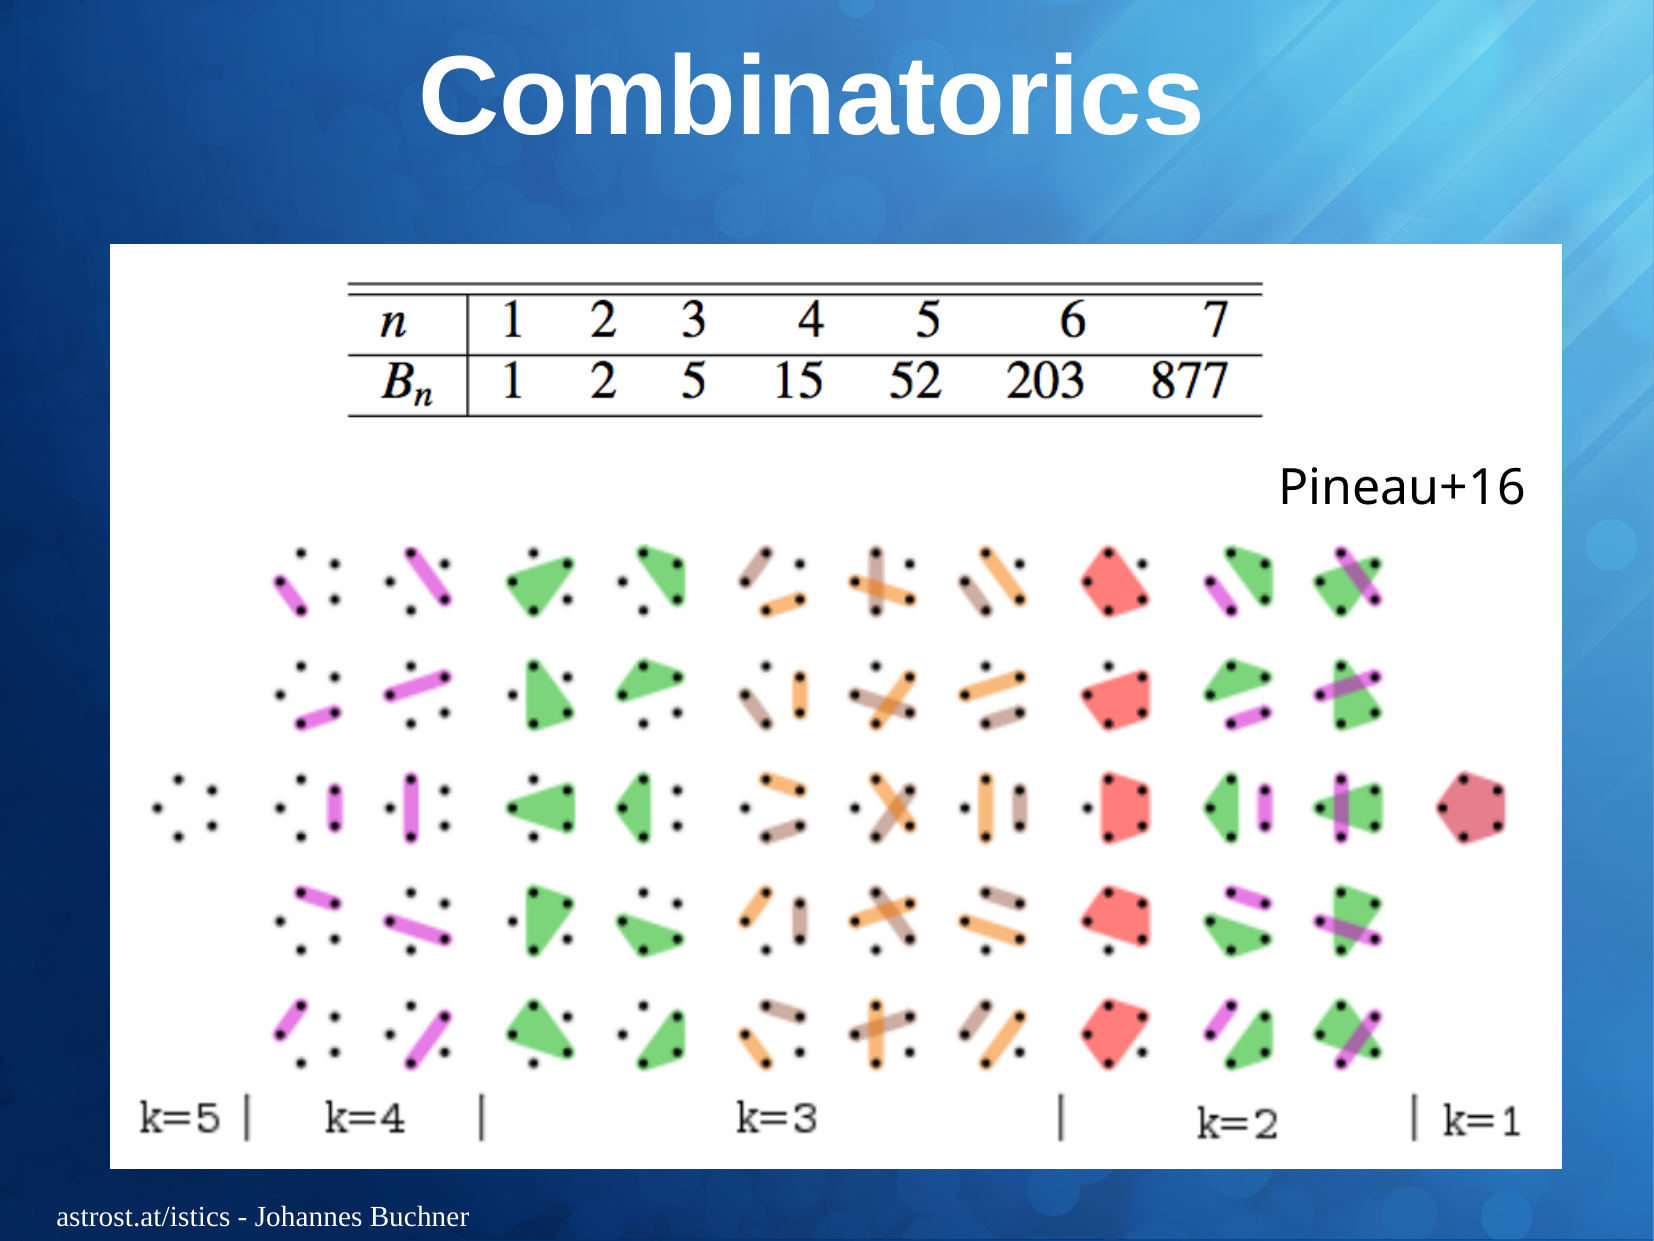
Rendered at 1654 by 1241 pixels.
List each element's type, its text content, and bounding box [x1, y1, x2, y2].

title Combinatorics [118, 11, 1506, 180]
text_box Pineau+16 [1280, 453, 1524, 515]
picture [0, 0, 1654, 1241]
